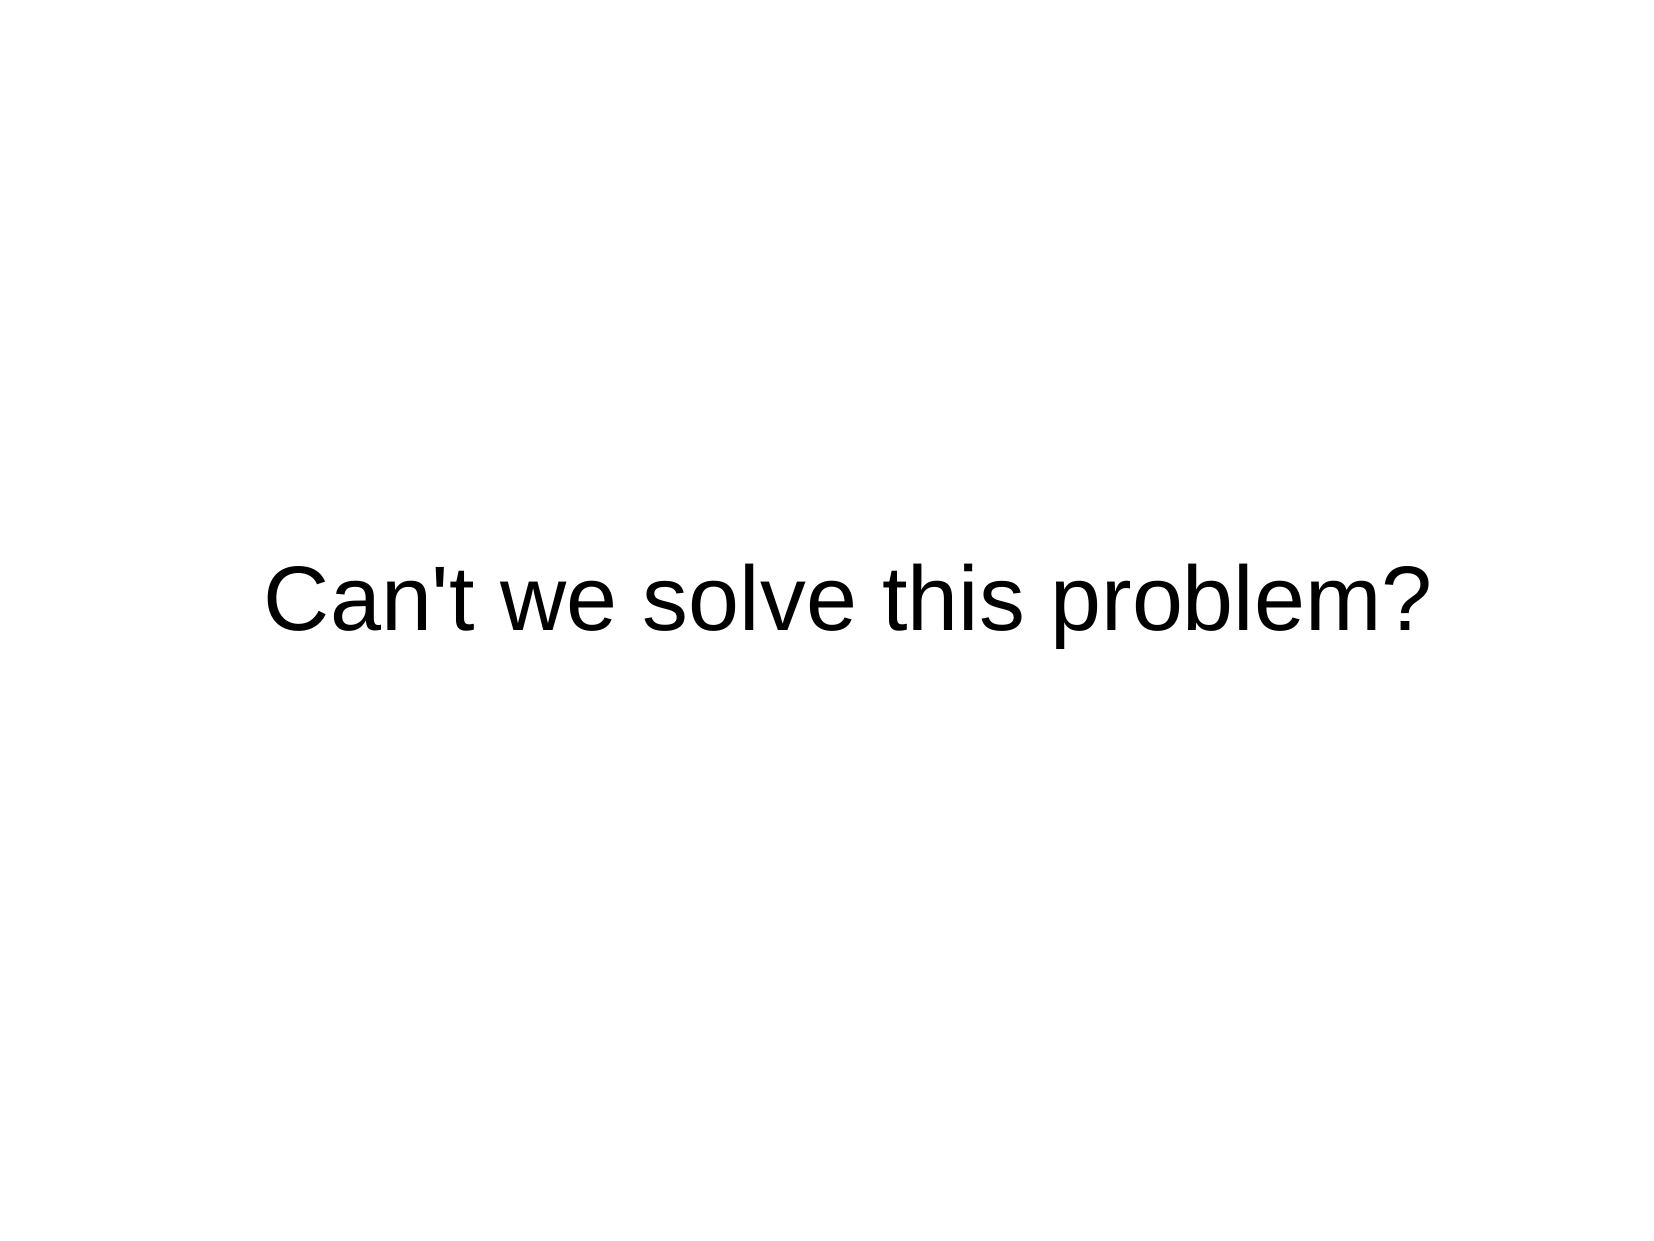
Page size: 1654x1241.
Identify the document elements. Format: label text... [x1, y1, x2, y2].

title Can't we solve this problem? [105, 495, 1594, 703]
